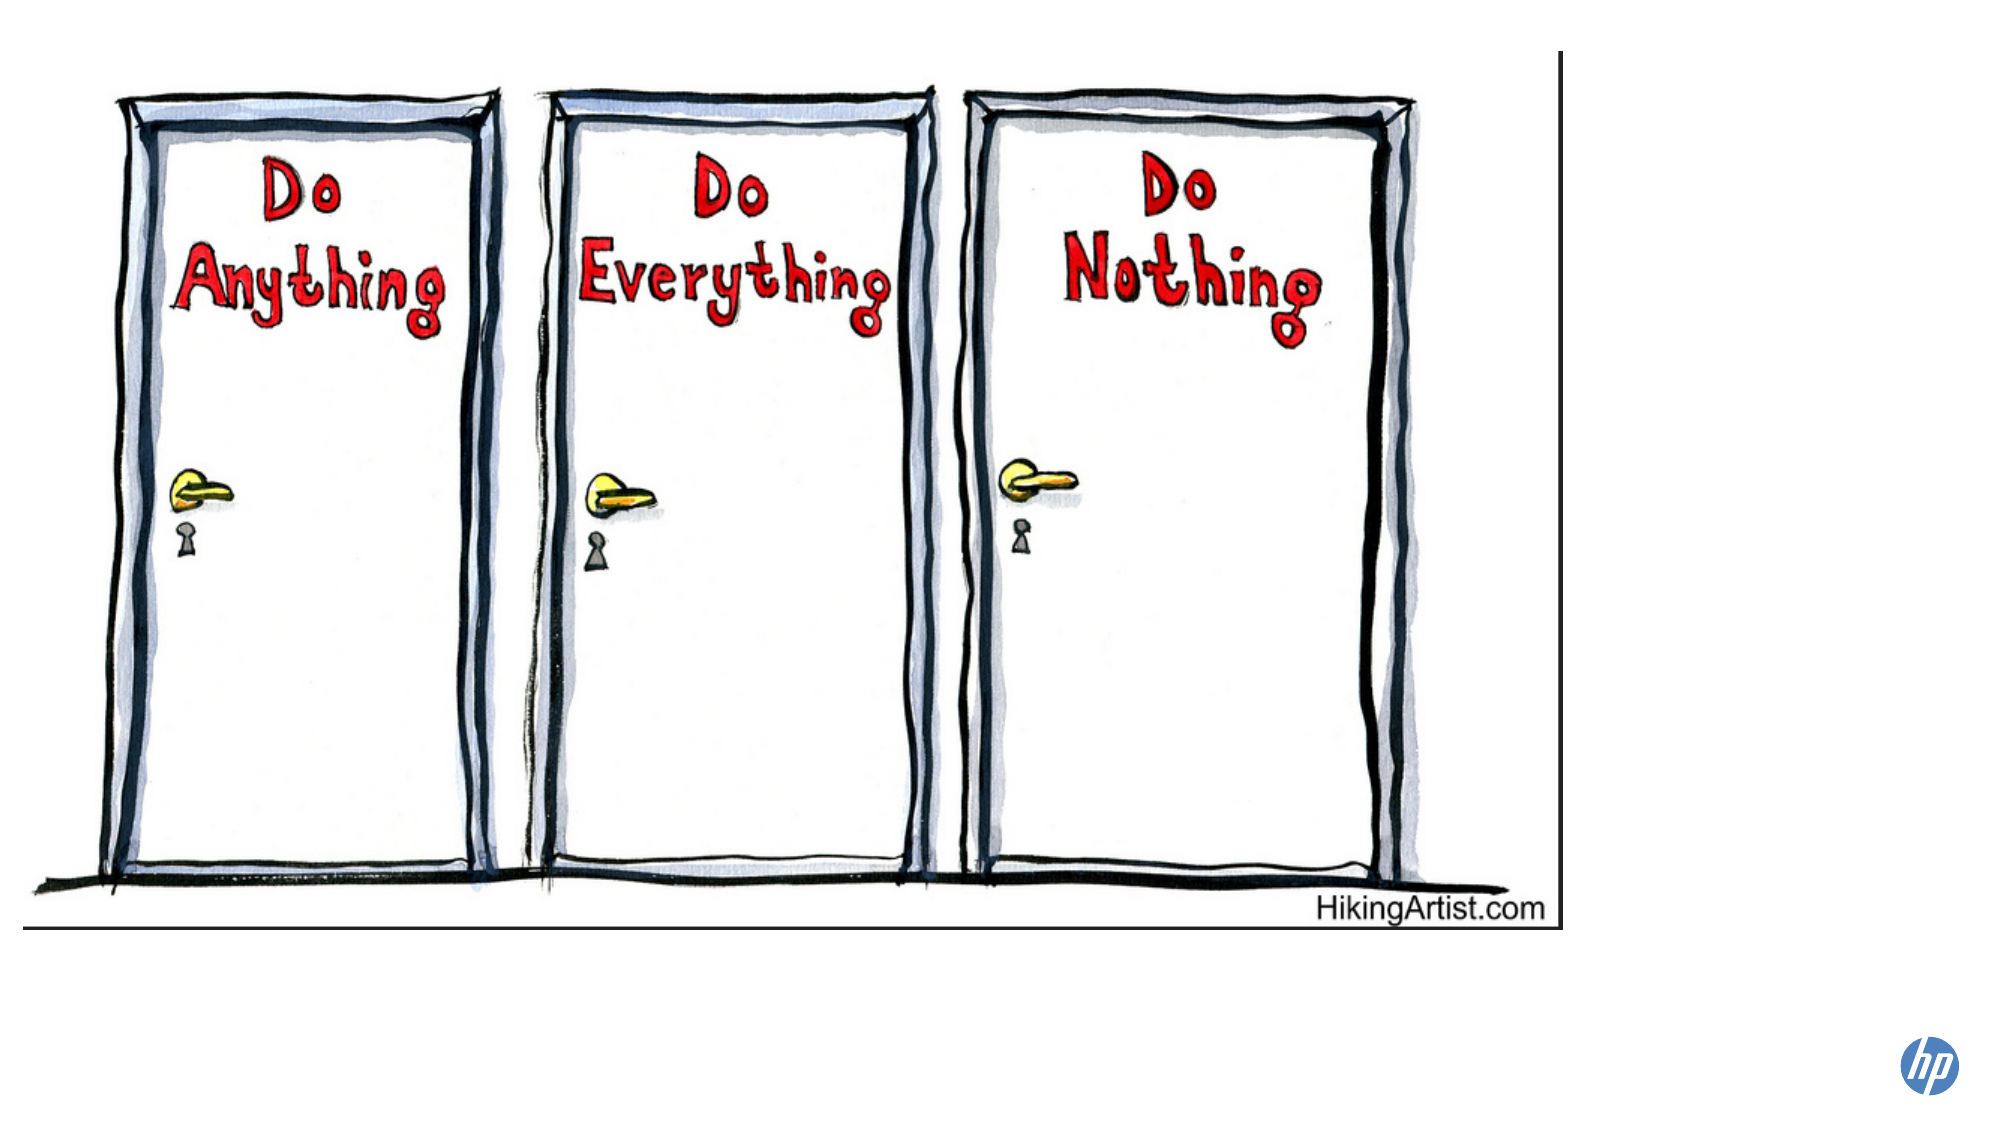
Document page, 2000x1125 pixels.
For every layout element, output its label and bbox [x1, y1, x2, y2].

picture [23, 51, 1563, 930]
